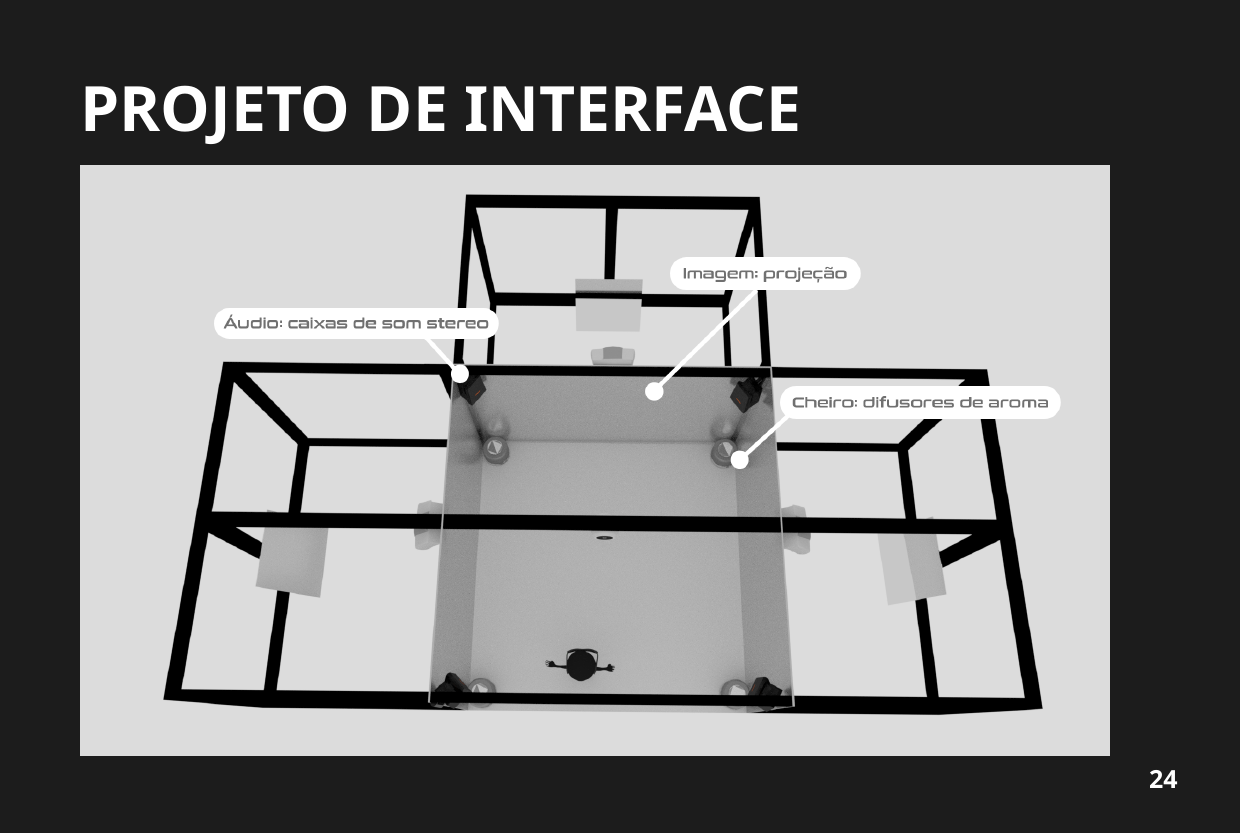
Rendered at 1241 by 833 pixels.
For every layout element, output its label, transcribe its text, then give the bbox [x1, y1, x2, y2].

title 24 [1133, 756, 1193, 802]
picture [80, 165, 1110, 756]
title PROJETO DE INTERFACE [80, 26, 1156, 188]
